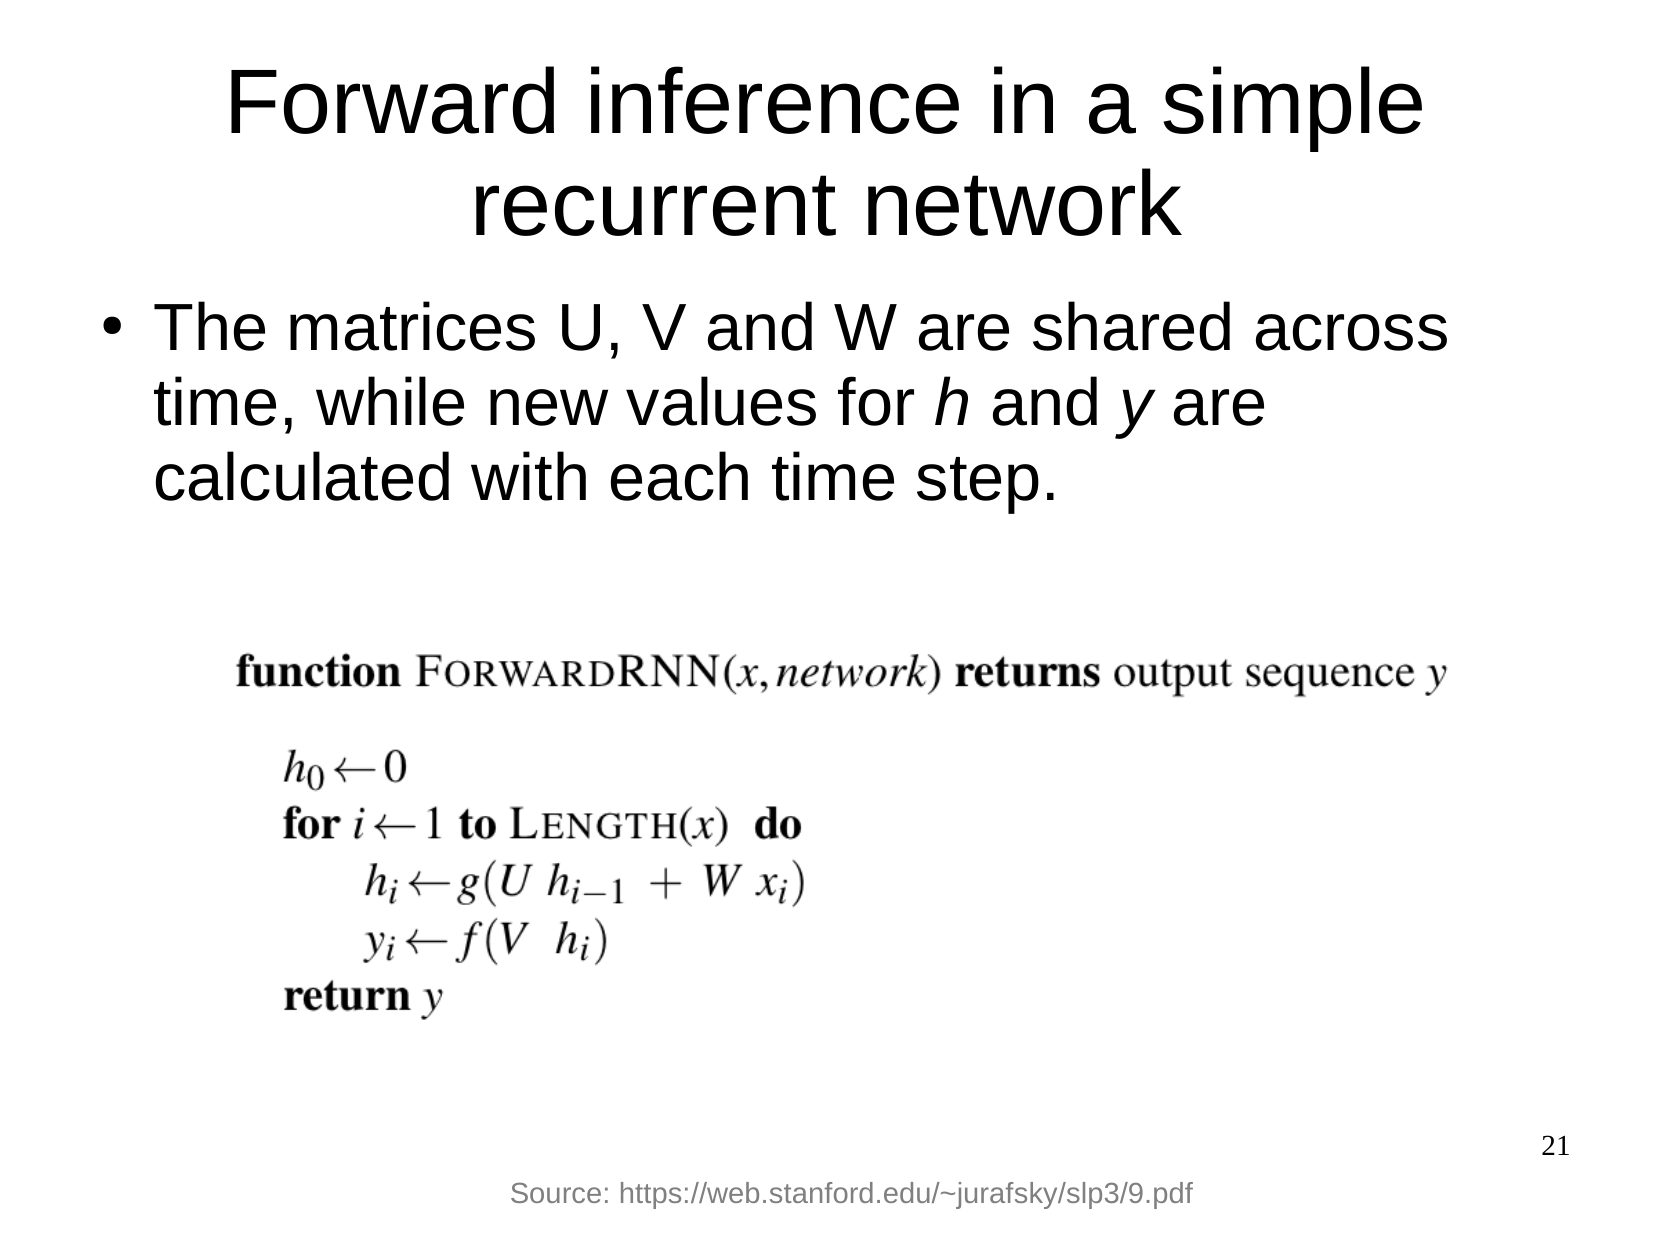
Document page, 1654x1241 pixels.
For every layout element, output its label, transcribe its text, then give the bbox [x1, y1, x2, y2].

picture [210, 642, 1464, 1035]
title Forward inference in a simple recurrent network [82, 49, 1571, 257]
list The matrices U, V and W are shared across time, while new values for h and y are calculated with each time step. [82, 290, 1571, 1010]
text_box Source: https://web.stanford.edu/~jurafsky/slp3/9.pdf [495, 1170, 1259, 1227]
